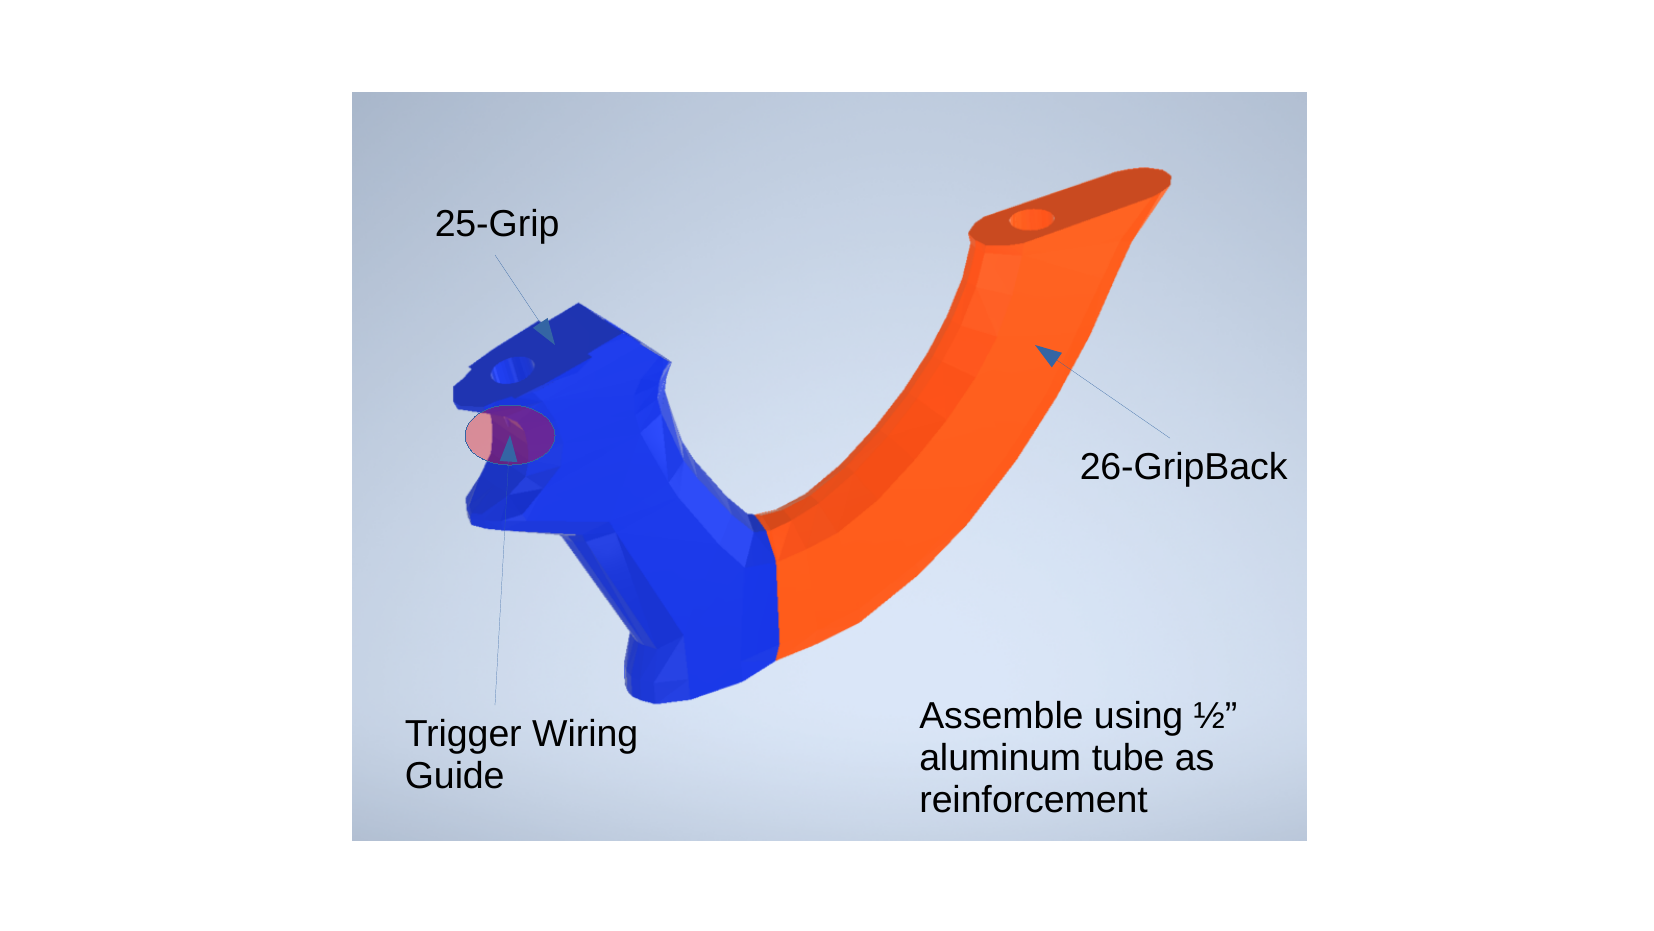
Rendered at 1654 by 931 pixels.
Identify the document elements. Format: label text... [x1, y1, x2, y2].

picture [352, 92, 1307, 841]
text_box 25-Grip [420, 195, 721, 252]
text_box [465, 405, 556, 466]
text_box Trigger Wiring Guide [390, 705, 691, 804]
text_box Assemble using ½” aluminum tube as reinforcement [904, 687, 1355, 871]
text_box 26-GripBack [1065, 438, 1366, 496]
